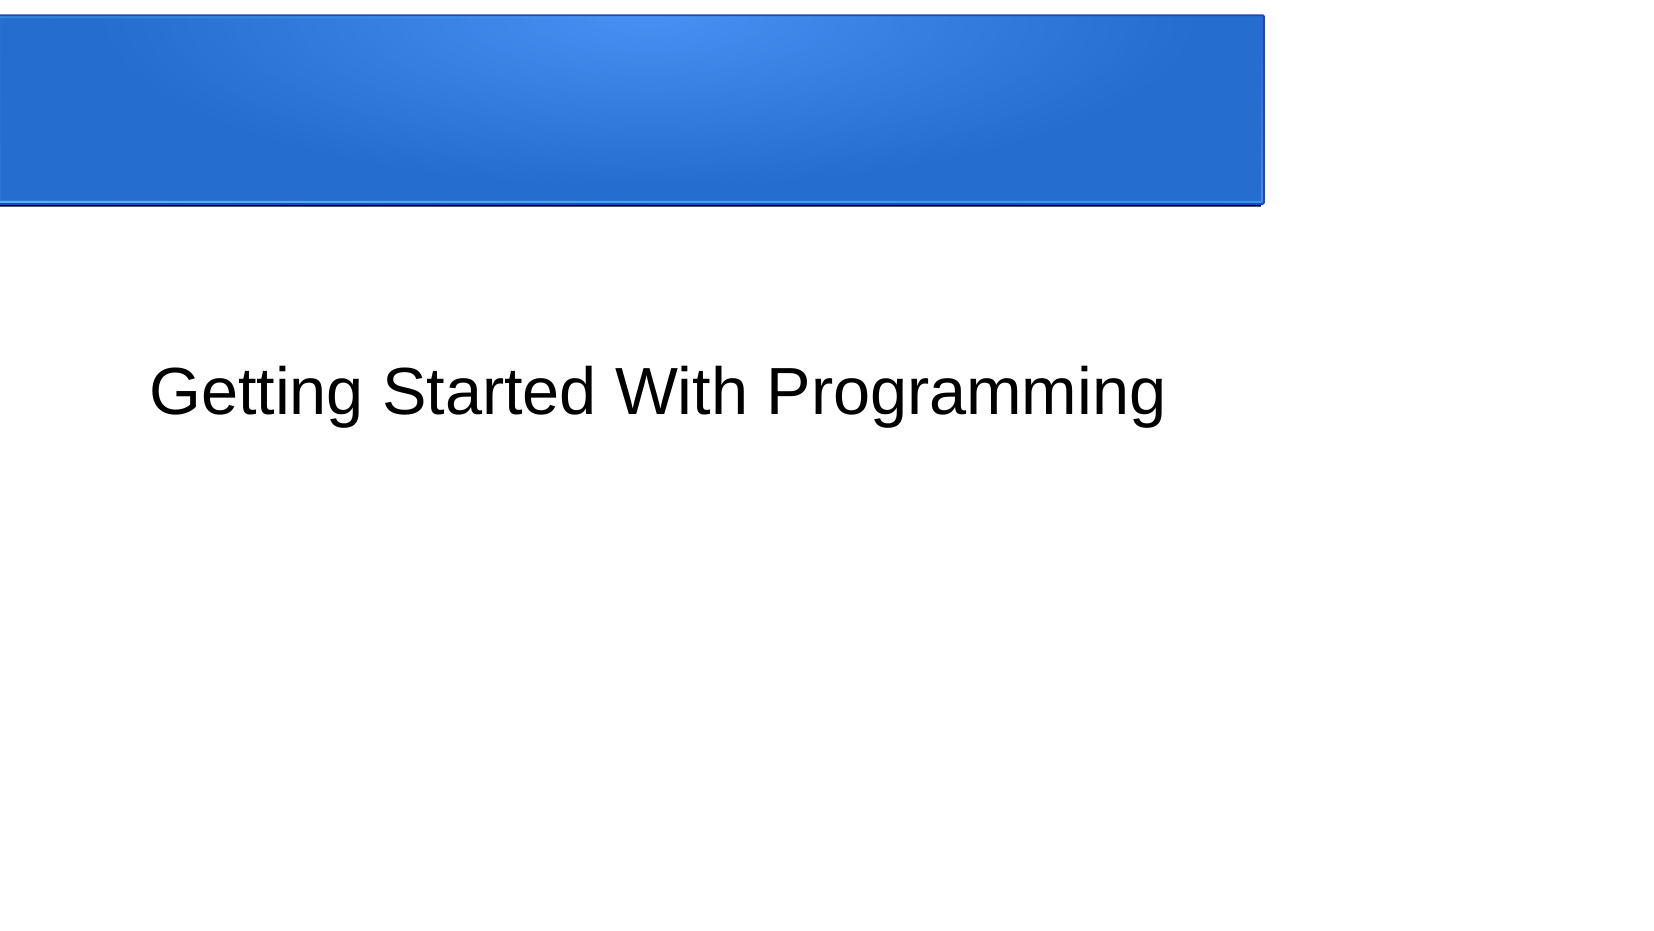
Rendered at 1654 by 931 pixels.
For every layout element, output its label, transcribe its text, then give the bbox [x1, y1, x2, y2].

subtitle Getting Started With Programming [82, 35, 1235, 748]
